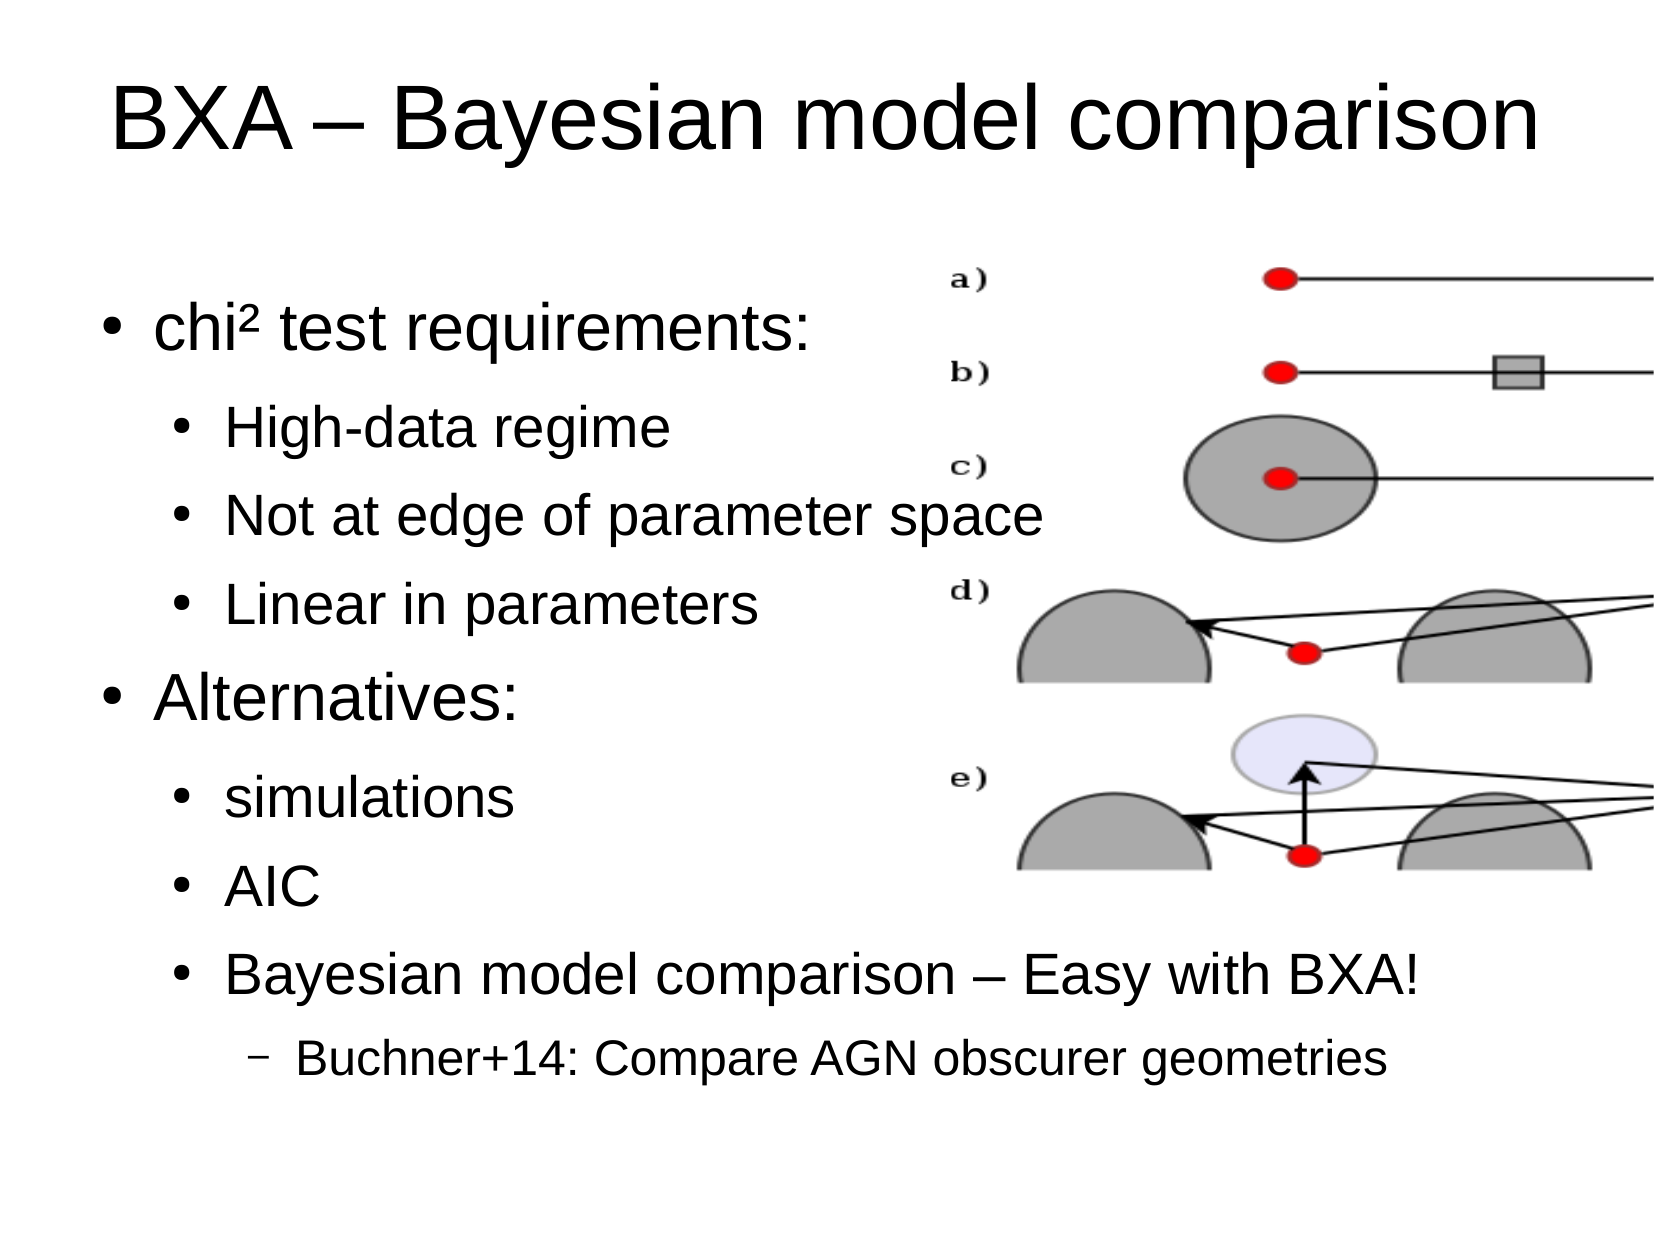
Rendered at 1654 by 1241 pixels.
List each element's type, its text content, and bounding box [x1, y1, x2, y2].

list chi² test requirements: High-data regime Not at edge of parameter space Linear in parameters Alternatives: simulations AIC Bayesian model comparison – Easy with BXA! Buchner+14: Compare AGN obscurer geometries [82, 290, 1571, 1087]
title BXA – Bayesian model comparison [82, 13, 1571, 222]
picture [951, 252, 1654, 904]
